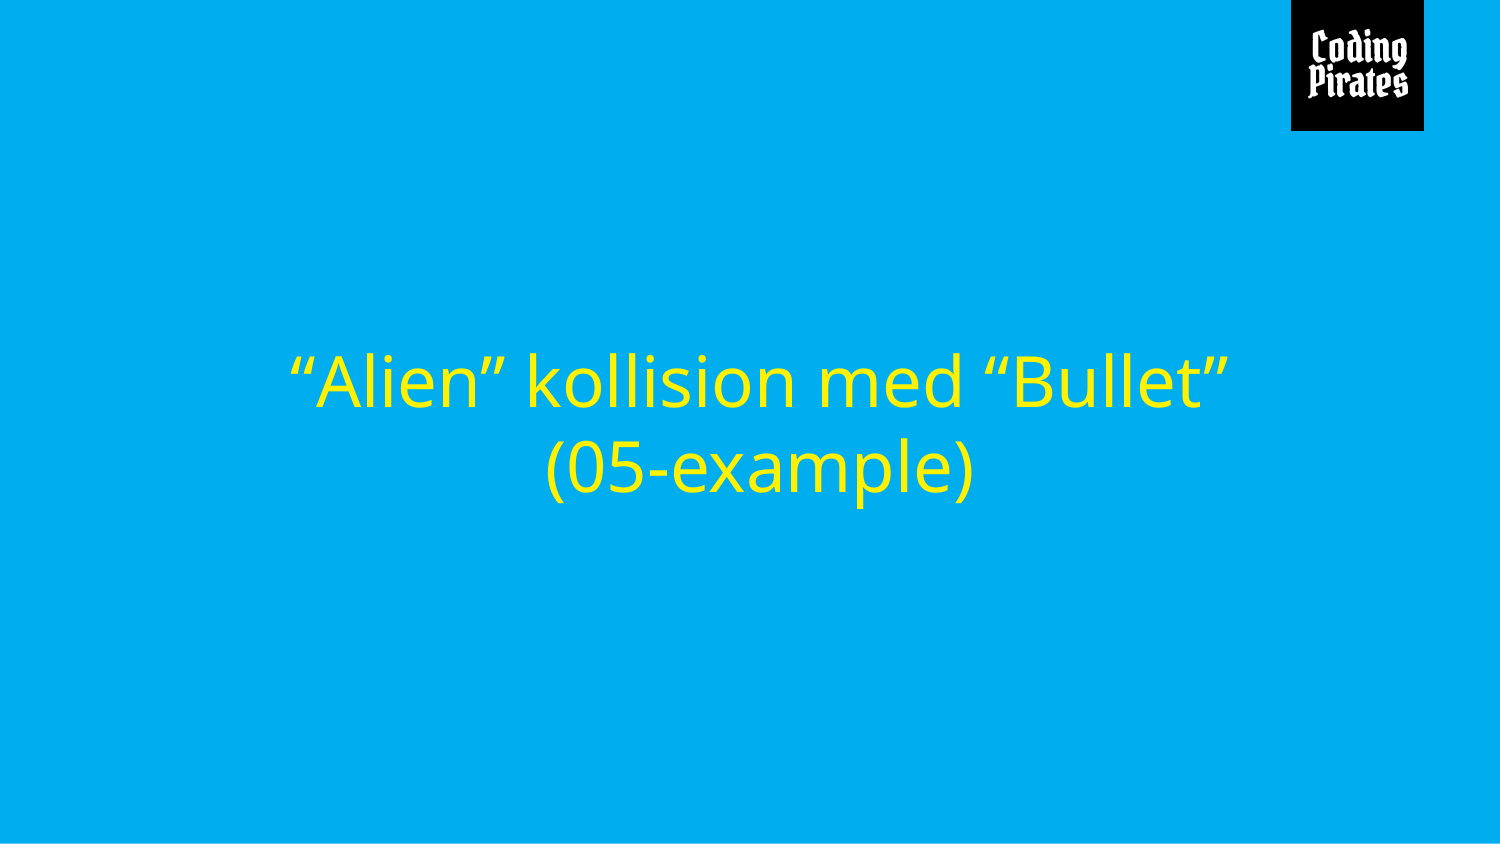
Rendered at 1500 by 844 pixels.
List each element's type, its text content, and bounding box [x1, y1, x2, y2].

picture [1292, 0, 1423, 130]
title “Alien” kollision med “Bullet” (05-example) [30, 275, 1490, 568]
